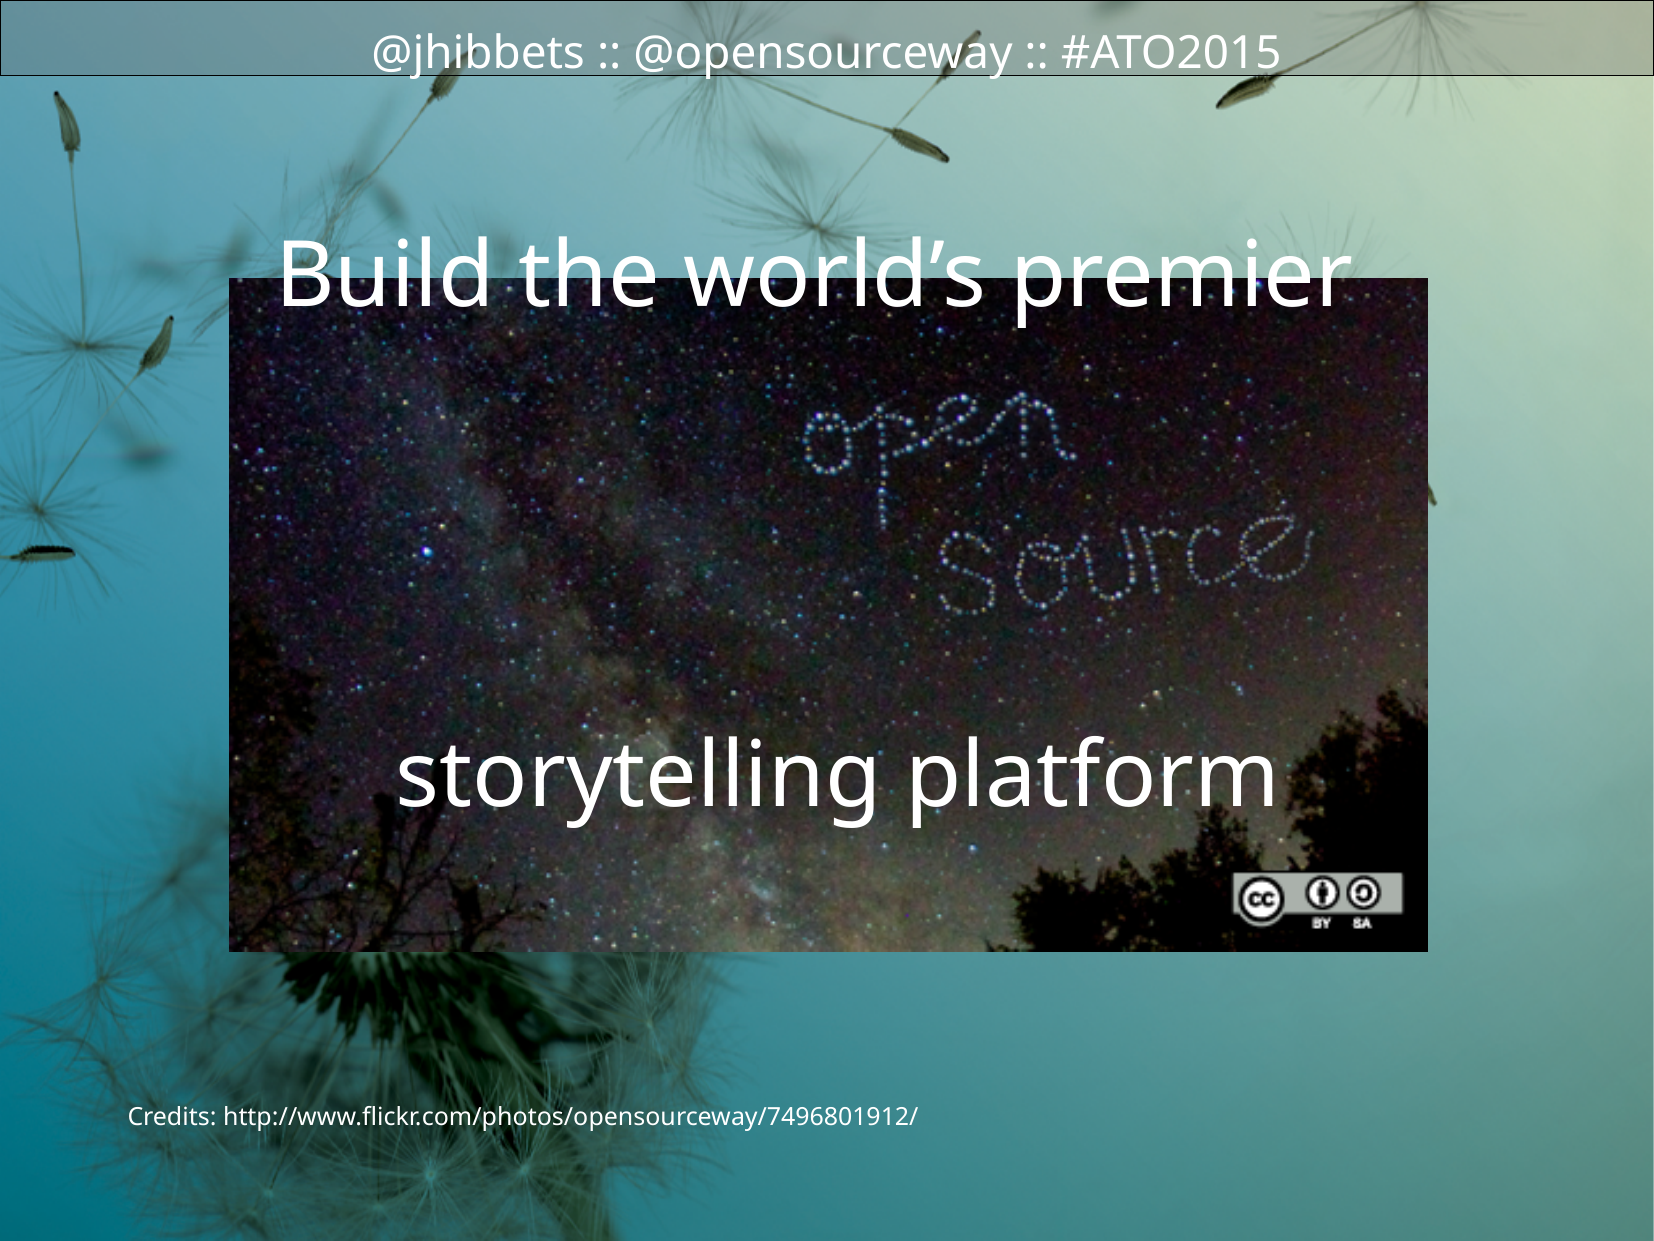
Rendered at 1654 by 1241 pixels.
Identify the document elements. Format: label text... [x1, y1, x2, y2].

text_box Credits: http://www.flickr.com/photos/opensourceway/7496801912/ [112, 1091, 1171, 1132]
title Build the world’s premier storytelling platform [82, 291, 1571, 751]
picture [0, 76, 1654, 1241]
